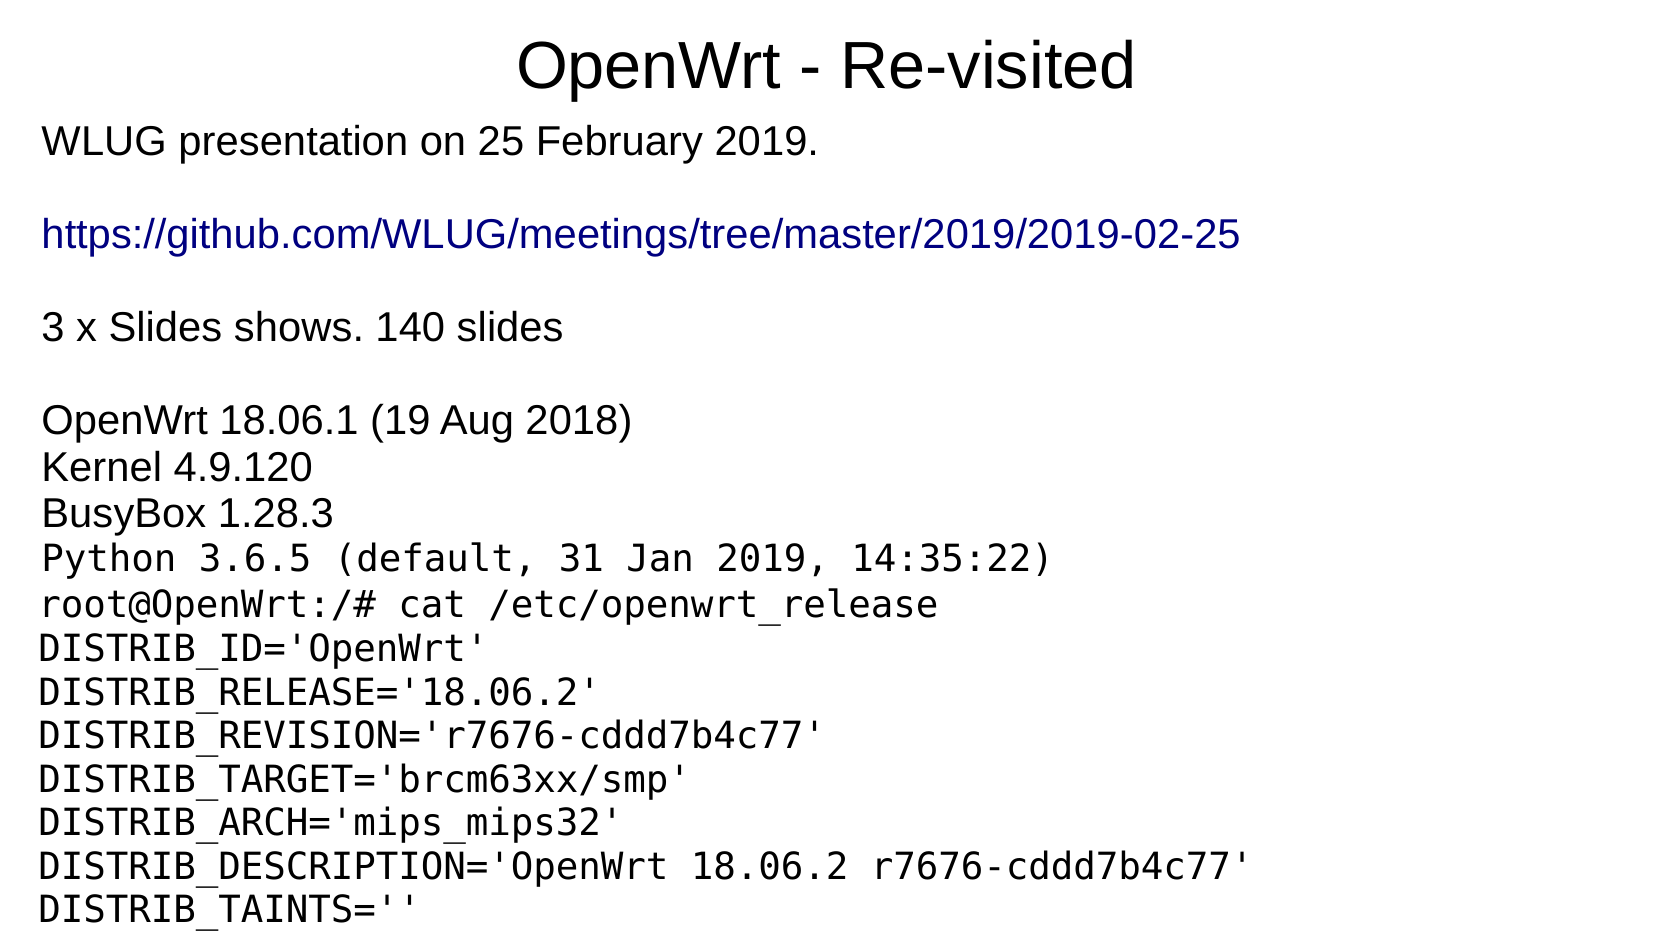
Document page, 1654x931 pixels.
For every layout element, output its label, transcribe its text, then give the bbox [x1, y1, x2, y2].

title OpenWrt - Re-visited [82, 28, 1571, 104]
text_box root@OpenWrt:/# cat /etc/openwrt_release DISTRIB_ID='OpenWrt' DISTRIB_RELEASE='18.06.2' DISTRIB_REVISION='r7676-cddd7b4c77' DISTRIB_TARGET='brcm63xx/smp' DISTRIB_ARCH='mips_mips32' DISTRIB_DESCRIPTION='OpenWrt 18.06.2 r7676-cddd7b4c77' DISTRIB_TAINTS='' [23, 575, 1269, 931]
subtitle WLUG presentation on 25 February 2019. https://github.com/WLUG/meetings/tree/master/2019/2019-02-25 3 x Slides shows. 140 slides OpenWrt 18.06.1 (19 Aug 2018) Kernel 4.9.120 BusyBox 1.28.3 Python 3.6.5 (default, 31 Jan 2019, 14:35:22) [41, 118, 1619, 624]
